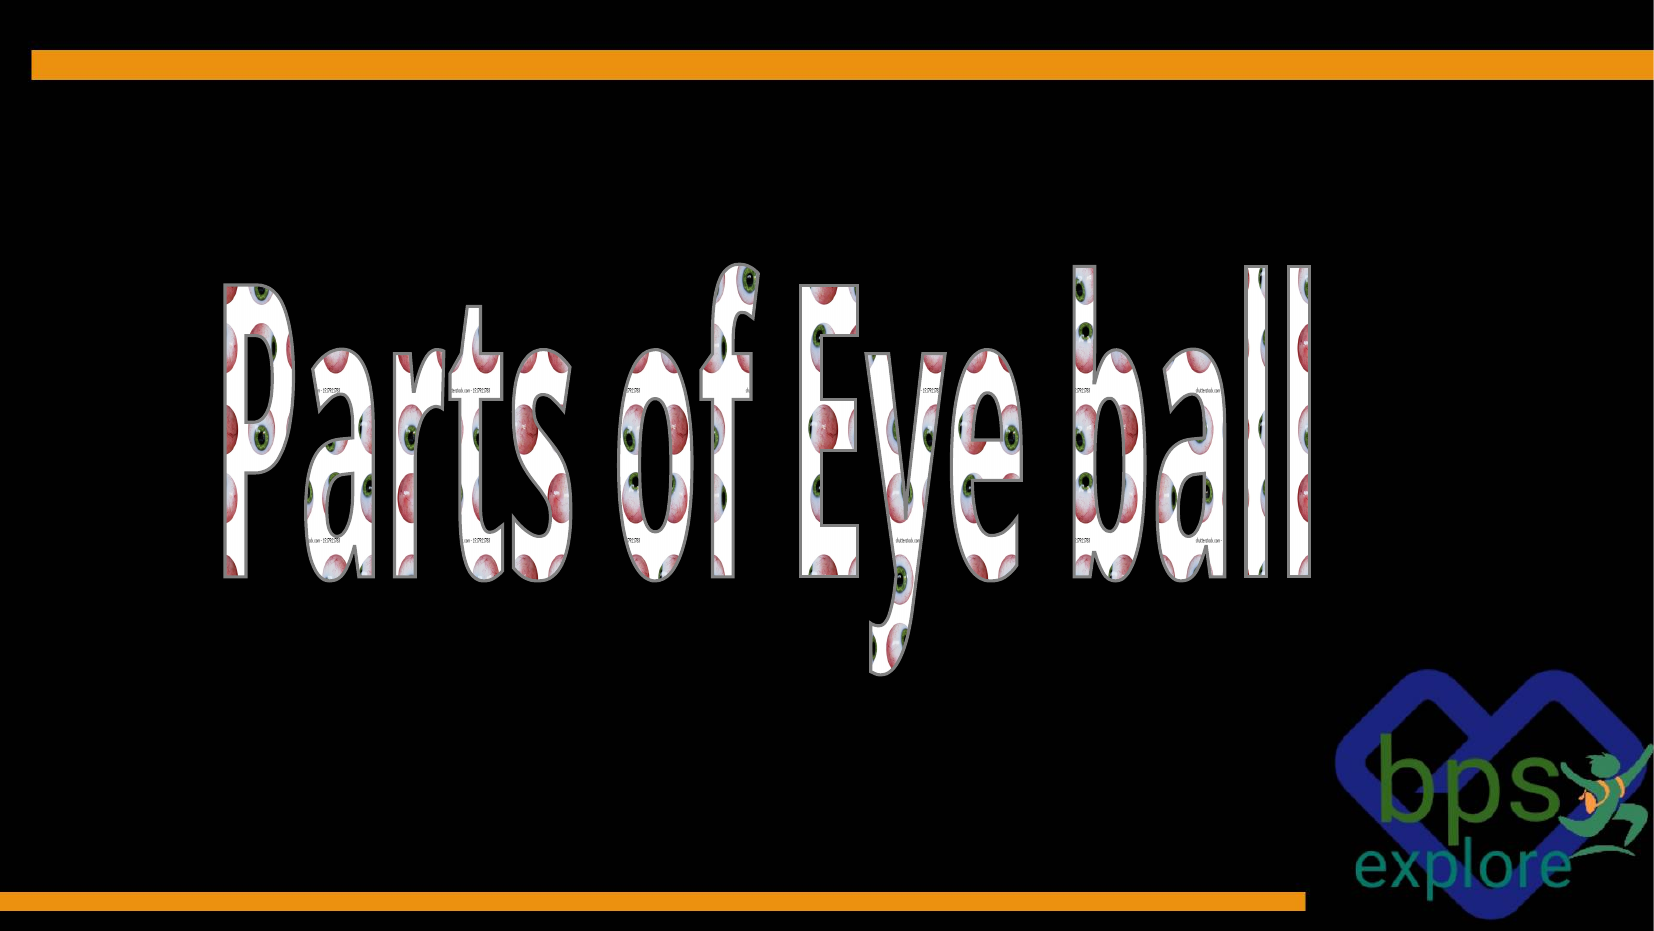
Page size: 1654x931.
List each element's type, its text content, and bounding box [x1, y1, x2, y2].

text_box Parts of Eye ball [865, 353, 946, 675]
text_box Parts of Eye ball [513, 349, 571, 581]
text_box Parts of Eye ball [701, 264, 759, 577]
text_box Parts of Eye ball [225, 284, 294, 577]
text_box Parts of Eye ball [305, 349, 374, 581]
text_box Parts of Eye ball [951, 349, 1022, 581]
text_box Parts of Eye ball [449, 306, 503, 581]
text_box Parts of Eye ball [1246, 266, 1267, 577]
picture [0, 0, 1654, 931]
text_box Parts of Eye ball [1074, 266, 1146, 581]
text_box Parts of Eye ball [1157, 349, 1225, 581]
text_box Parts of Eye ball [1288, 266, 1310, 577]
text_box Parts of Eye ball [618, 349, 693, 581]
text_box Parts of Eye ball [800, 285, 858, 577]
text_box Parts of Eye ball [394, 349, 444, 577]
